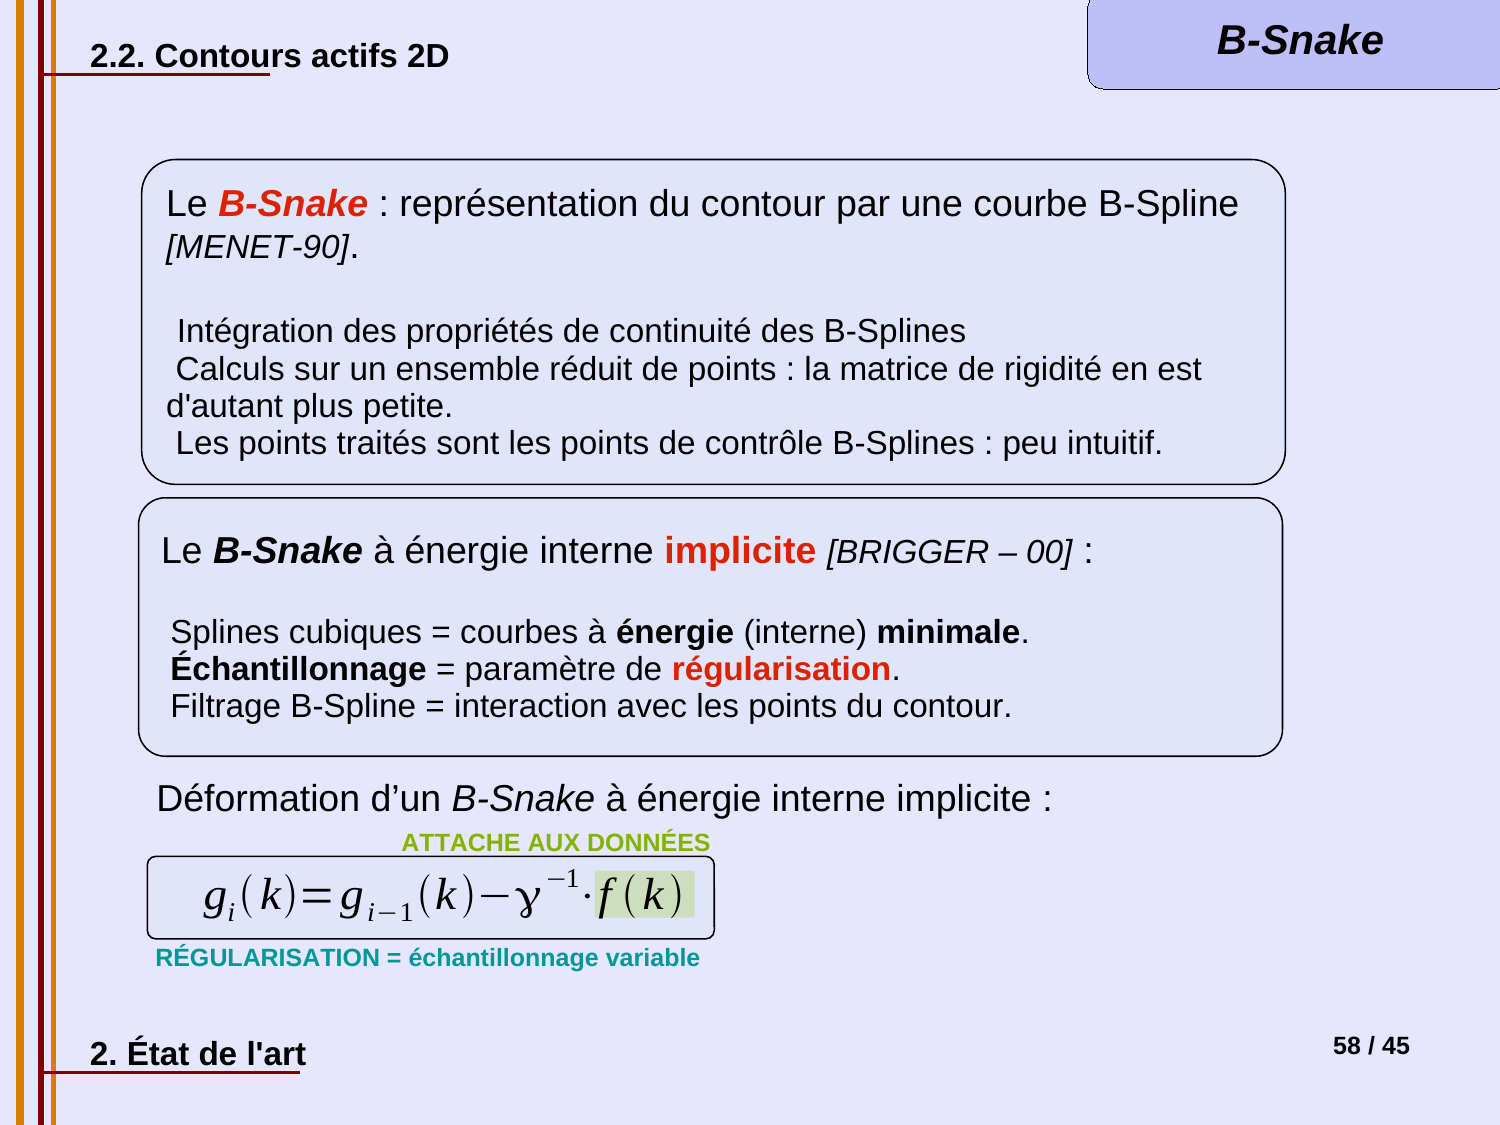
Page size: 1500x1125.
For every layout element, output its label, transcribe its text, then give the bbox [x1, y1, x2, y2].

title 2. État de l'art [75, 1027, 597, 1080]
text_box [147, 856, 715, 935]
text_box Le B-Snake à énergie interne implicite [BRIGGER – 00] : Splines cubiques = courbes à énergie (interne) minimale. Échantillonnage = paramètre de régularisation. Filtrage B-Spline = interaction avec les points du contour. [138, 497, 1283, 757]
text_box Le B-Snake : représentation du contour par une courbe B-Spline [MENET-90]. Intégration des propriétés de continuité des B-Splines Calculs sur un ensemble réduit de points : la matrice de rigidité en est d'autant plus petite. Les points traités sont les points de contrôle B-Splines : peu intuitif. [141, 159, 1286, 485]
text_box B-Snake [1087, 0, 1500, 90]
title 2.2. Contours actifs 2D [75, 29, 858, 82]
text_box ATTACHE AUX DONNÉES [386, 820, 727, 865]
chart [188, 864, 694, 928]
text_box Déformation d’un B-Snake à énergie interne implicite : [141, 769, 1220, 827]
text_box RÉGULARISATION = échantillonnage variable [140, 935, 717, 980]
